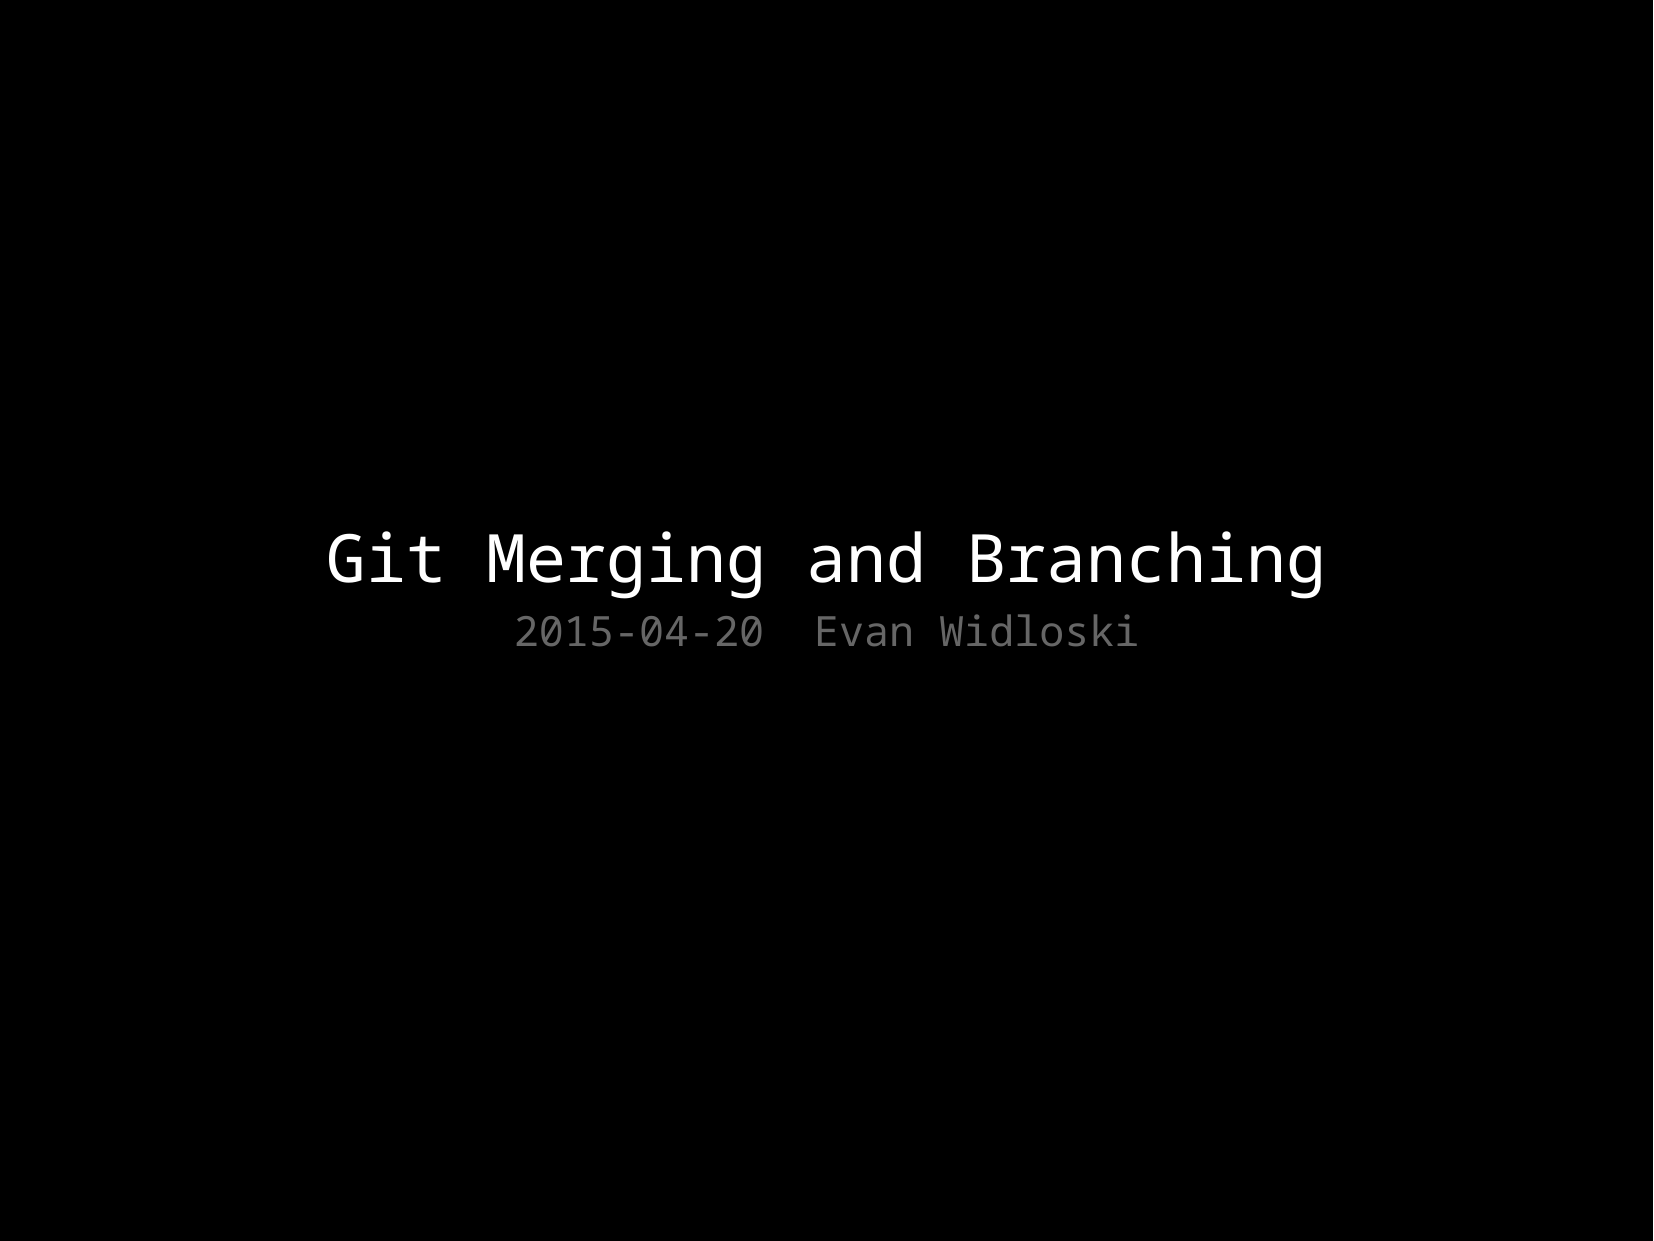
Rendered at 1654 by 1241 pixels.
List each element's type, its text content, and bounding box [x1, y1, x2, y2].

subtitle Git Merging and Branching 2015-04-20 Evan Widloski [82, 225, 1571, 945]
